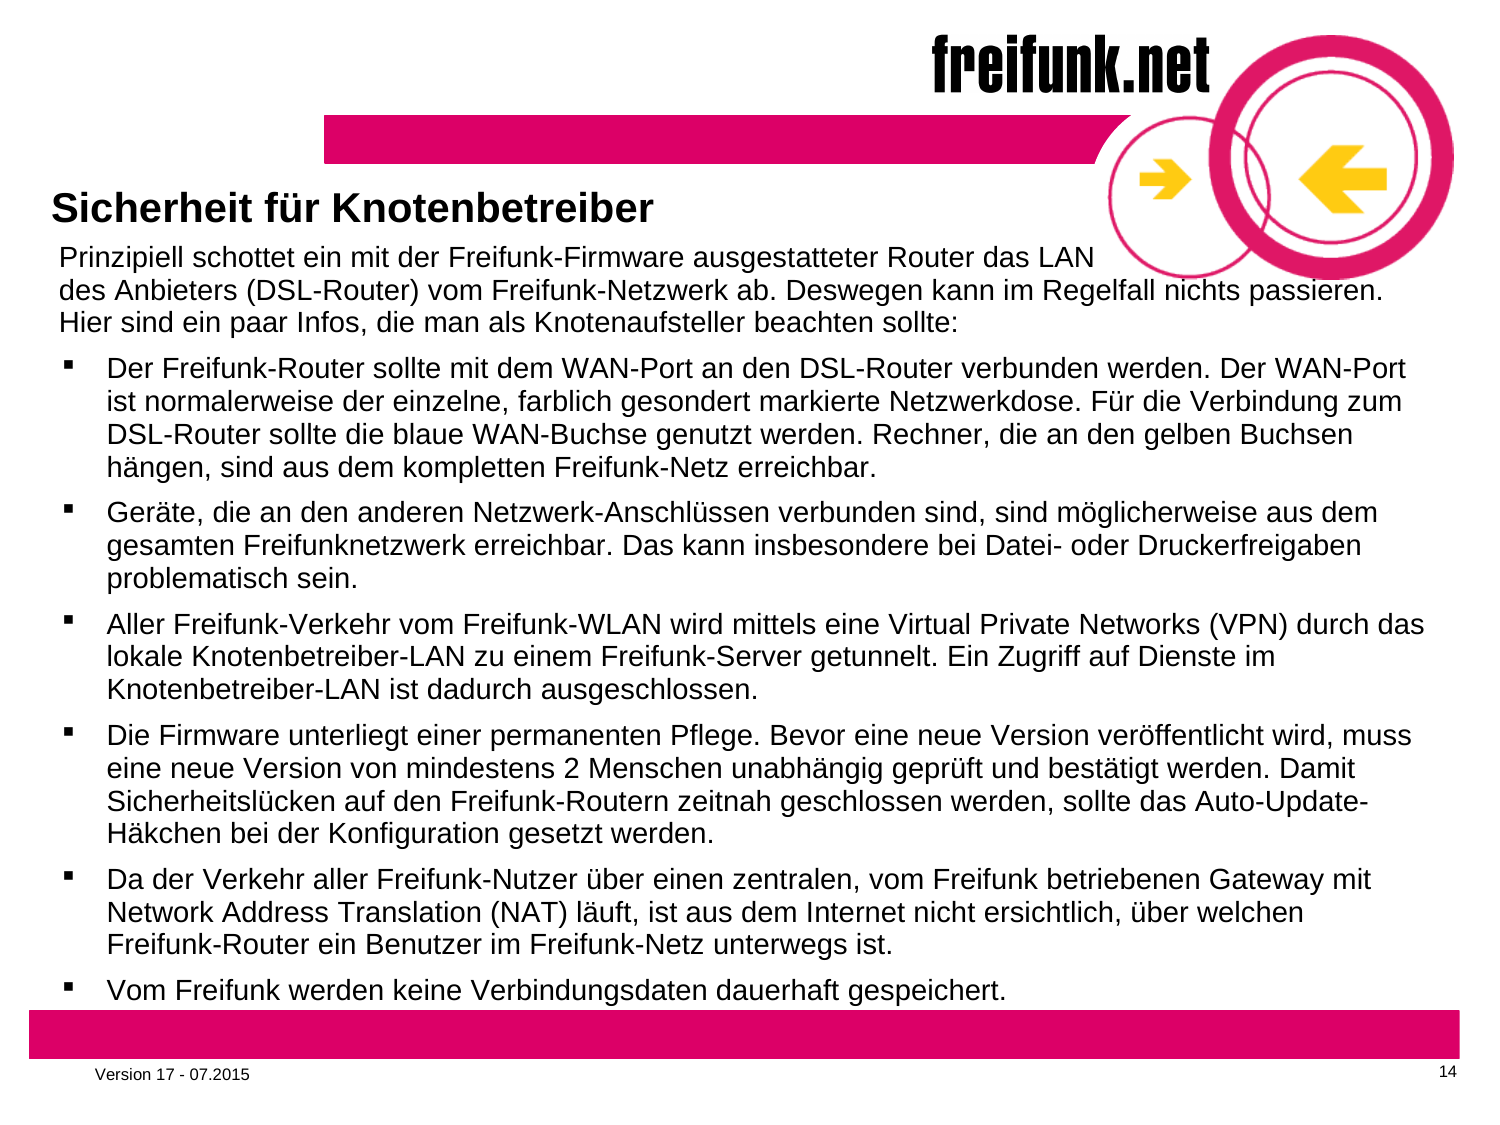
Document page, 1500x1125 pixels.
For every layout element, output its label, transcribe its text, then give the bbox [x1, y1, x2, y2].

text_box Sicherheit für Knotenbetreiber [51, 181, 1044, 240]
text_box Prinzipiell schottet ein mit der Freifunk-Firmware ausgestatteter Router das LAN des Anbieters (DSL-Router) vom Freifunk-Netzwerk ab. Deswegen kann im Regelfall nichts passieren. Hier sind ein paar Infos, die man als Knotenaufsteller beachten sollte: Der Freifunk-Router sollte mit dem WAN-Port an den DSL-Router verbunden werden. Der WAN-Port ist normalerweise der einzelne, farblich gesondert markierte Netzwerkdose. Für die Verbindung zum DSL-Router sollte die blaue WAN-Buchse genutzt werden. Rechner, die an den gelben Buchsen hängen, sind aus dem kompletten Freifunk-Netz erreichbar. Geräte, die an den anderen Netzwerk-Anschlüssen verbunden sind, sind möglicherweise aus dem gesamten Freifunknetzwerk erreichbar. Das kann insbesondere bei Datei- oder Druckerfreigaben problematisch sein. Aller Freifunk-Verkehr vom Freifunk-WLAN wird mittels eine Virtual Private Networks (VPN) durch das lokale Knotenbetreiber-LAN zu einem Freifunk-Server getunnelt. Ein Zugriff auf Dienste im Knotenbetreiber-LAN ist dadurch ausgeschlossen. Die Firmware unterliegt einer permanenten Pflege. Bevor eine neue Version veröffentlicht wird, muss eine neue Version von mindestens 2 Menschen unabhängig geprüft und bestätigt werden. Damit Sicherheitslücken auf den Freifunk-Routern zeitnah geschlossen werden, sollte das Auto-Update-Häkchen bei der Konfiguration gesetzt werden. Da der Verkehr aller Freifunk-Nutzer über einen zentralen, vom Freifunk betriebenen Gateway mit Network Address Translation (NAT) läuft, ist aus dem Internet nicht ersichtlich, über welchen Freifunk-Router ein Benutzer im Freifunk-Netz unterwegs ist. Vom Freifunk werden keine Verbindungsdaten dauerhaft gespeichert. [0, 240, 1444, 1015]
picture [932, 34, 1454, 280]
